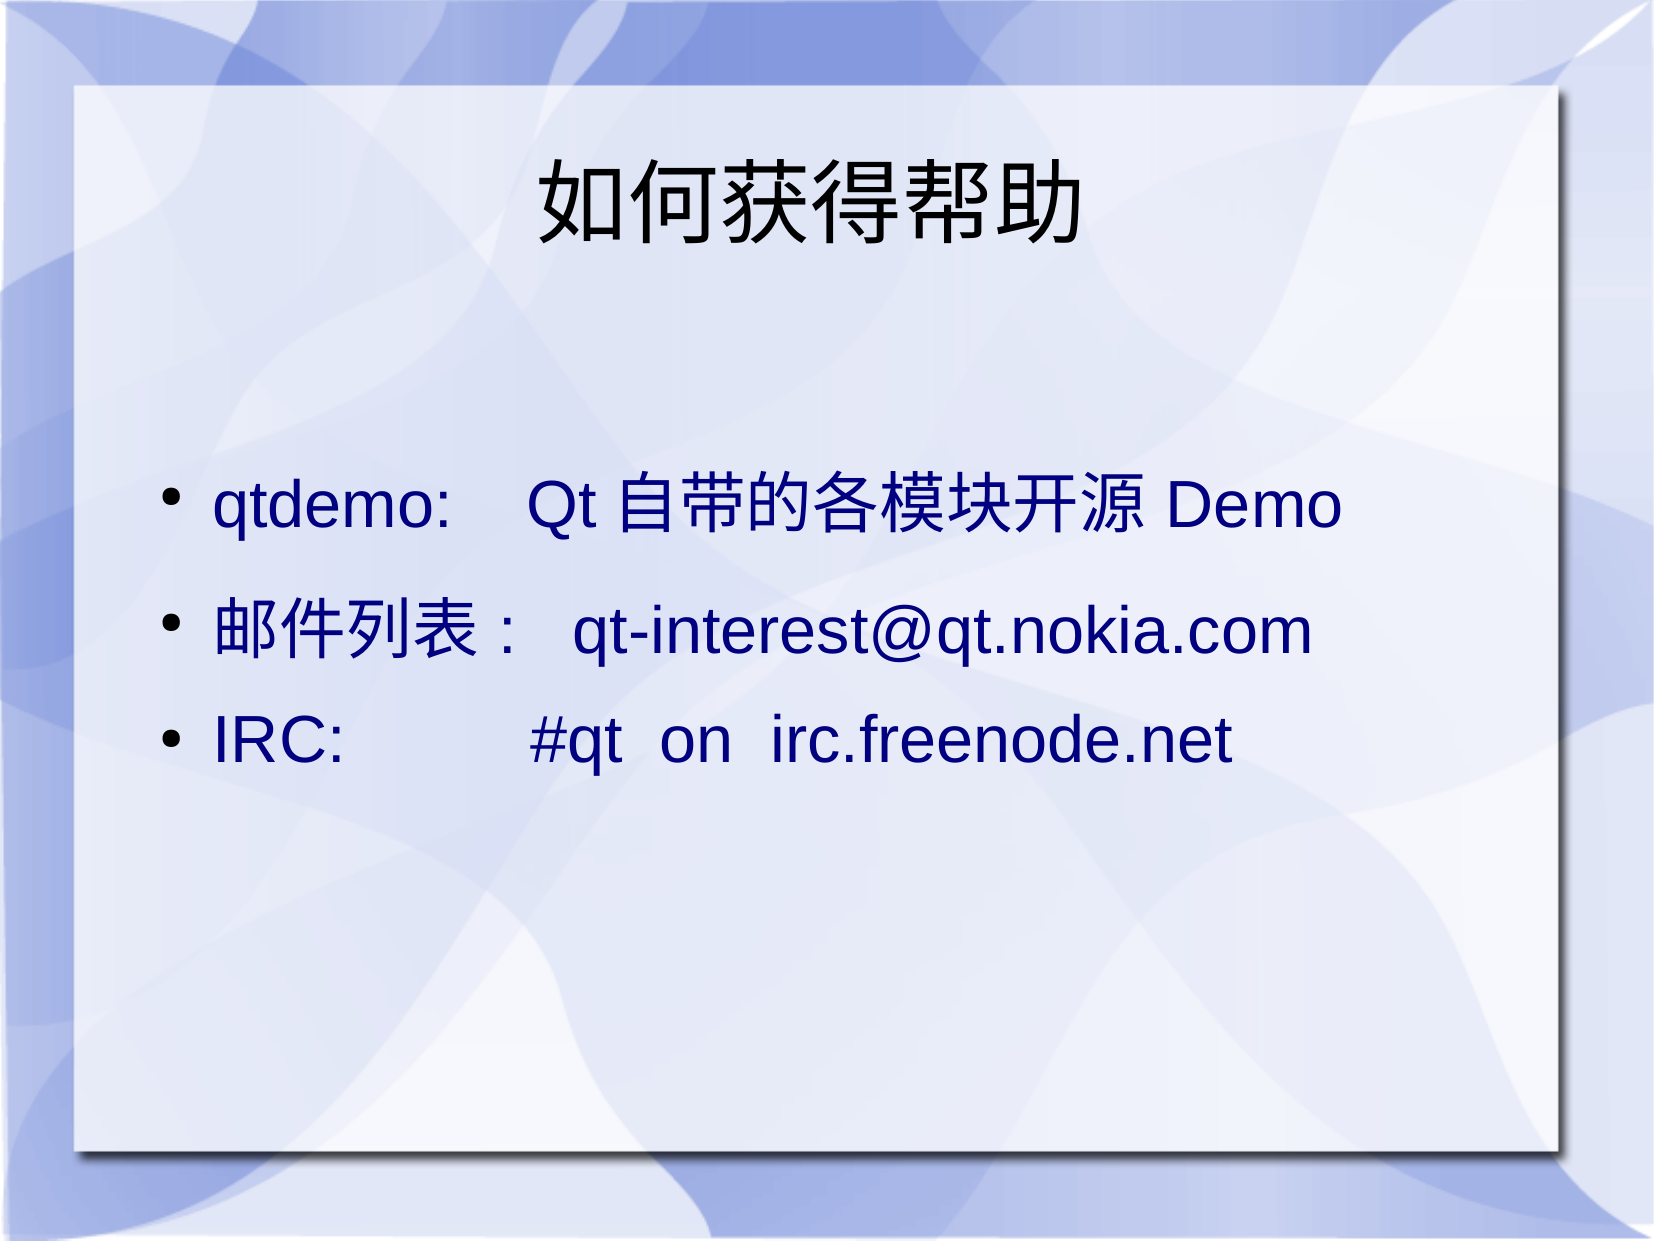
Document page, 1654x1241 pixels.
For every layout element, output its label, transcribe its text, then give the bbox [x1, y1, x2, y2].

picture [0, 0, 1654, 1241]
title 如何获得帮助 [84, 92, 1538, 301]
list qtdemo: Qt自带的各模块开源Demo 邮件列表: qt-interest@qt.nokia.com IRC: #qt on irc.freenode.net [141, 450, 1501, 840]
